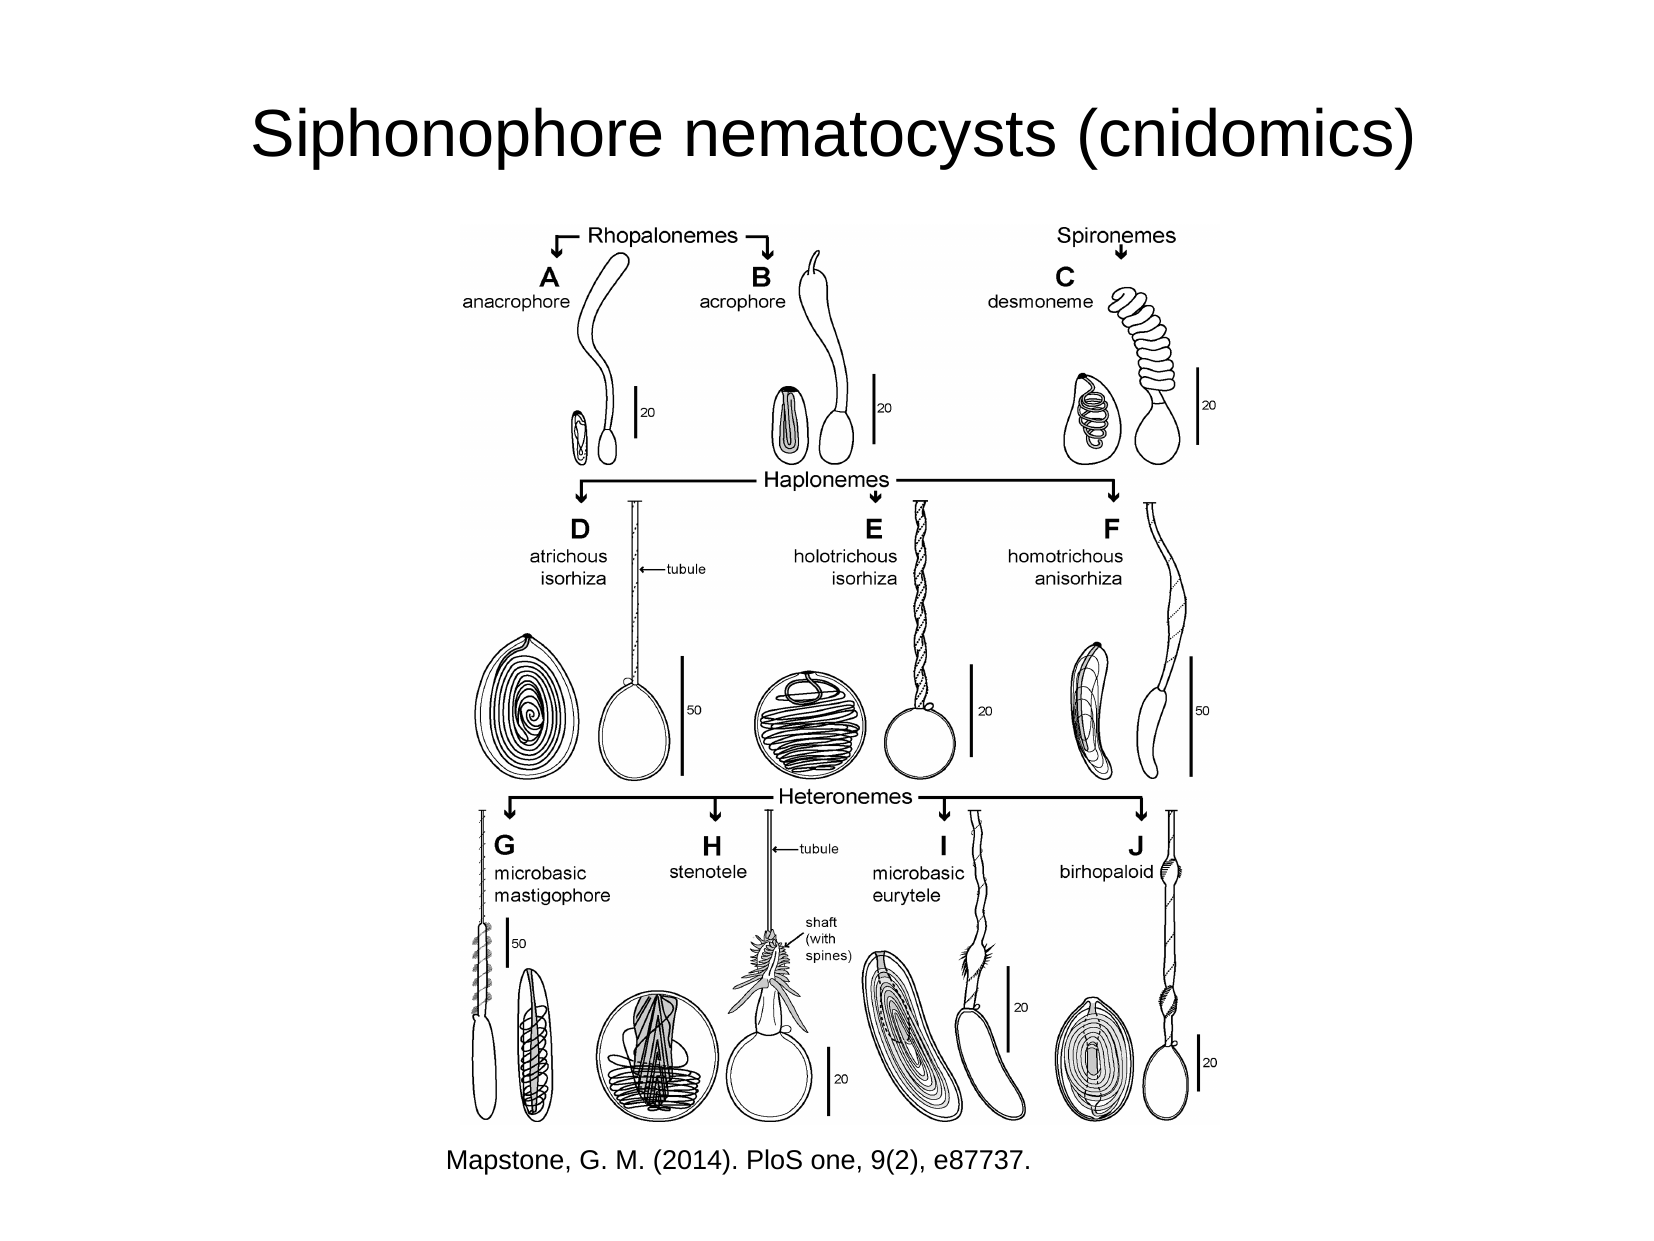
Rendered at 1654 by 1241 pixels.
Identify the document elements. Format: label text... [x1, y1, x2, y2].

picture [460, 224, 1220, 1126]
list Mapstone, G. M. (2014). PloS one, 9(2), e87737. [375, 1145, 1654, 1201]
title Siphonophore nematocysts (cnidomics) [90, 75, 1579, 193]
